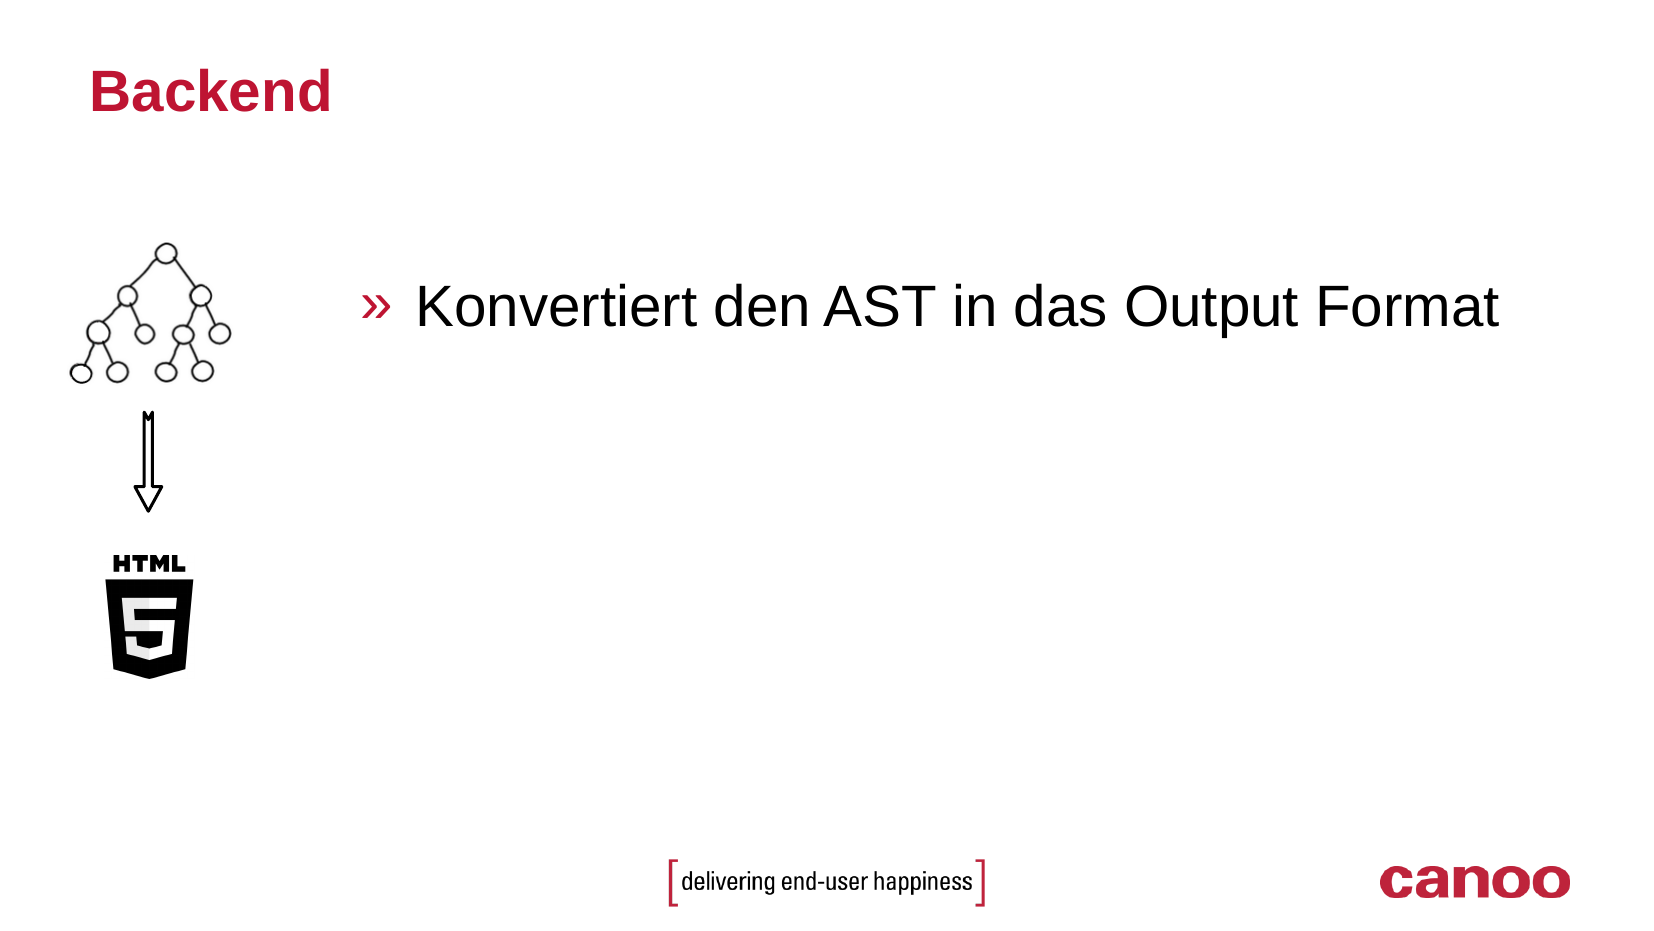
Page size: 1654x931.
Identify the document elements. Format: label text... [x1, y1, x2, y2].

picture [104, 555, 195, 679]
list Konvertiert den AST in das Output Format [345, 260, 1531, 786]
picture [59, 240, 240, 391]
title Backend [75, 45, 1591, 136]
picture [662, 855, 991, 910]
picture [1380, 866, 1570, 898]
